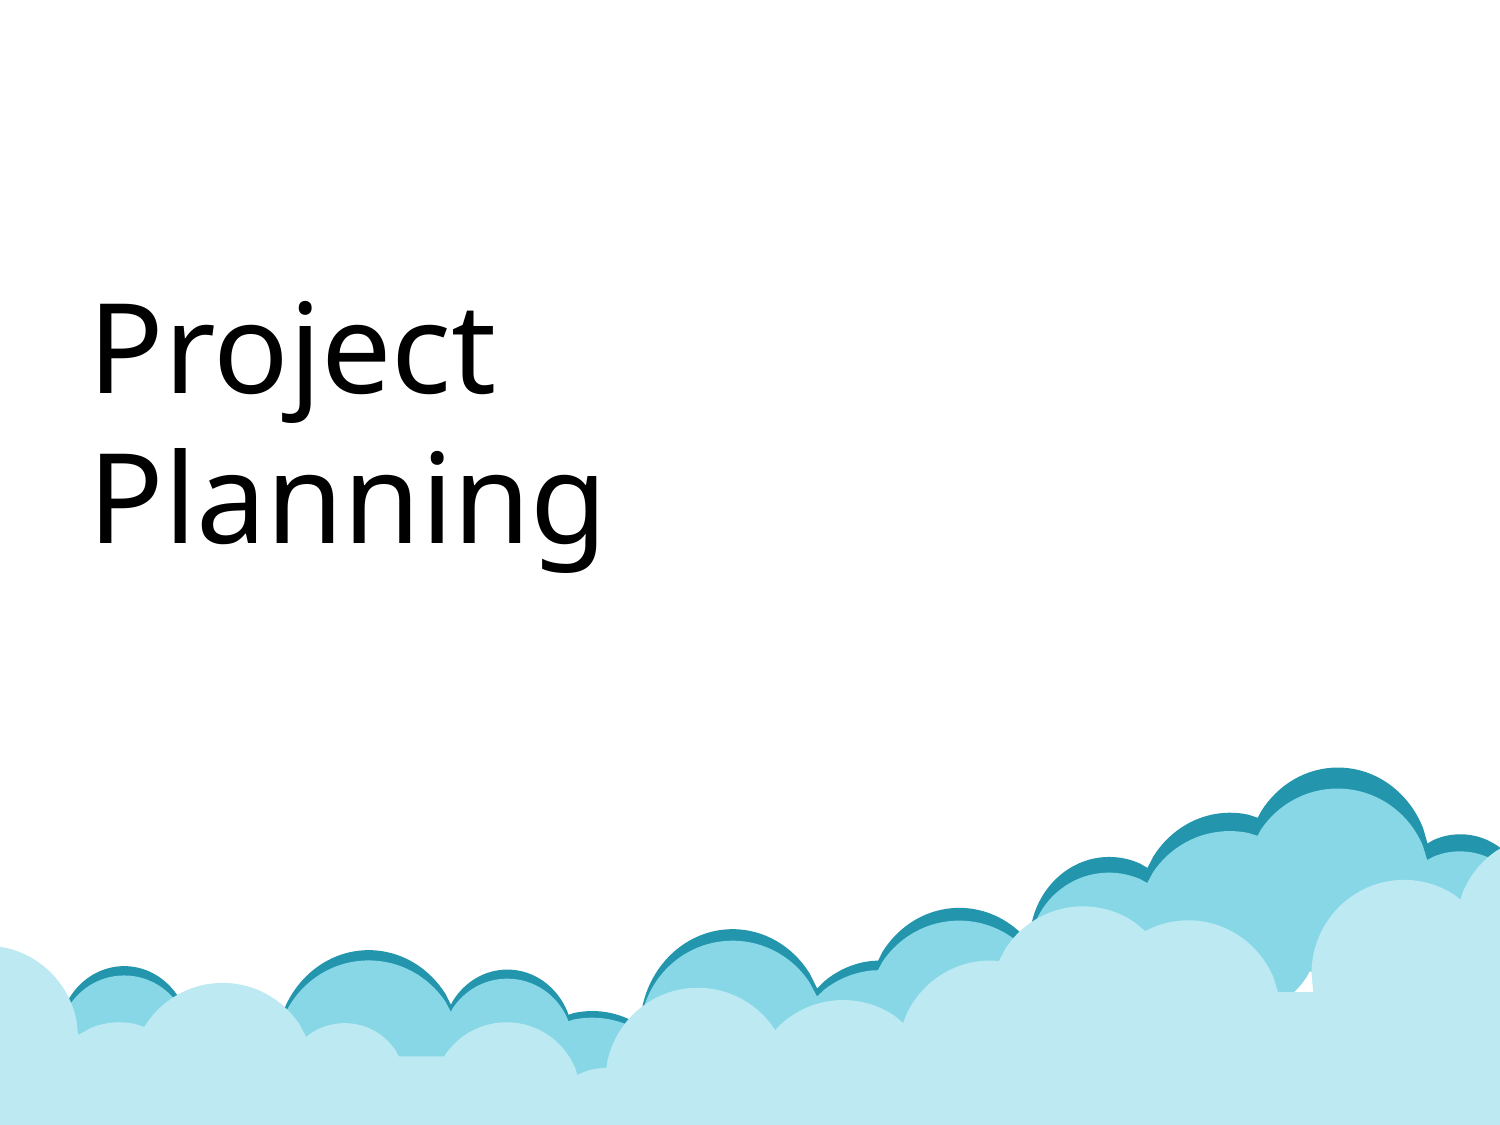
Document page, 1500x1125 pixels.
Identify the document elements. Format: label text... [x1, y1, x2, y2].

title Project Planning [73, 184, 1199, 576]
